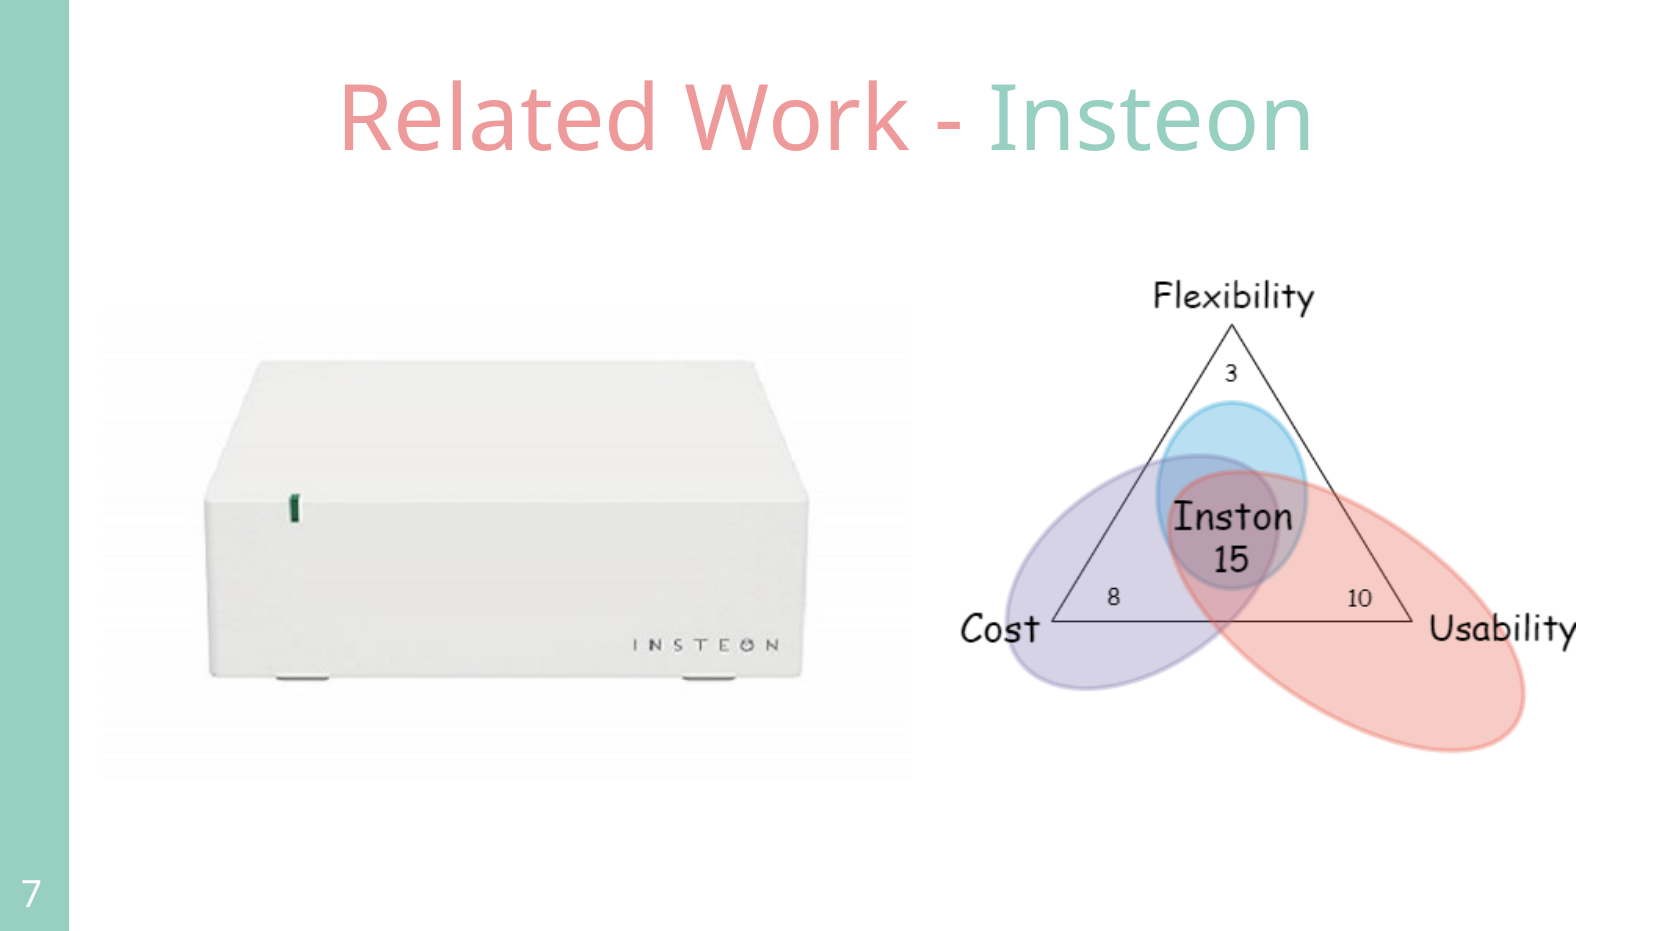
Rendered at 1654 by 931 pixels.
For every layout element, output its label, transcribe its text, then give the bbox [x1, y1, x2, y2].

picture [103, 306, 911, 781]
text_box <number> [0, 860, 132, 931]
picture [959, 274, 1576, 811]
title Related Work - Insteon [82, 37, 1571, 193]
text_box [0, 0, 70, 860]
